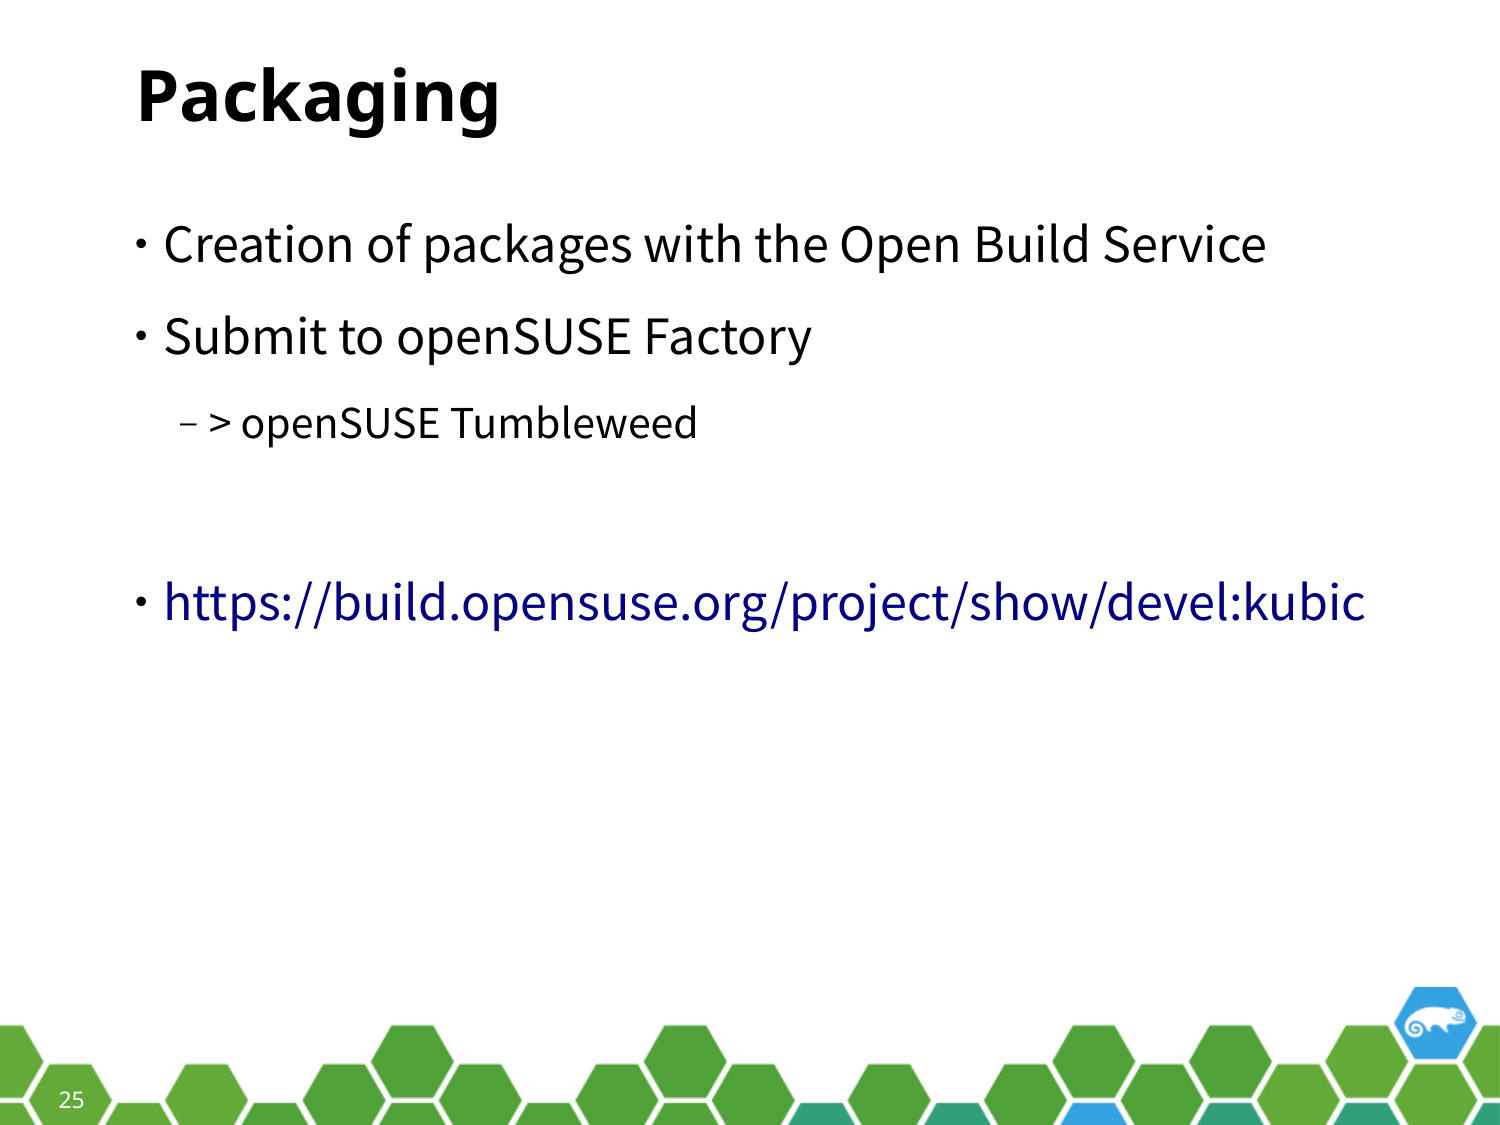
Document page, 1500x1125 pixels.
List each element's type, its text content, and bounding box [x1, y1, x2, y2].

title Packaging [135, 12, 1372, 175]
list Creation of packages with the Open Build Service Submit to openSUSE Factory > openSUSE Tumbleweed https://build.opensuse.org/project/show/devel:kubic [135, 208, 1372, 862]
picture [0, 987, 1500, 1125]
